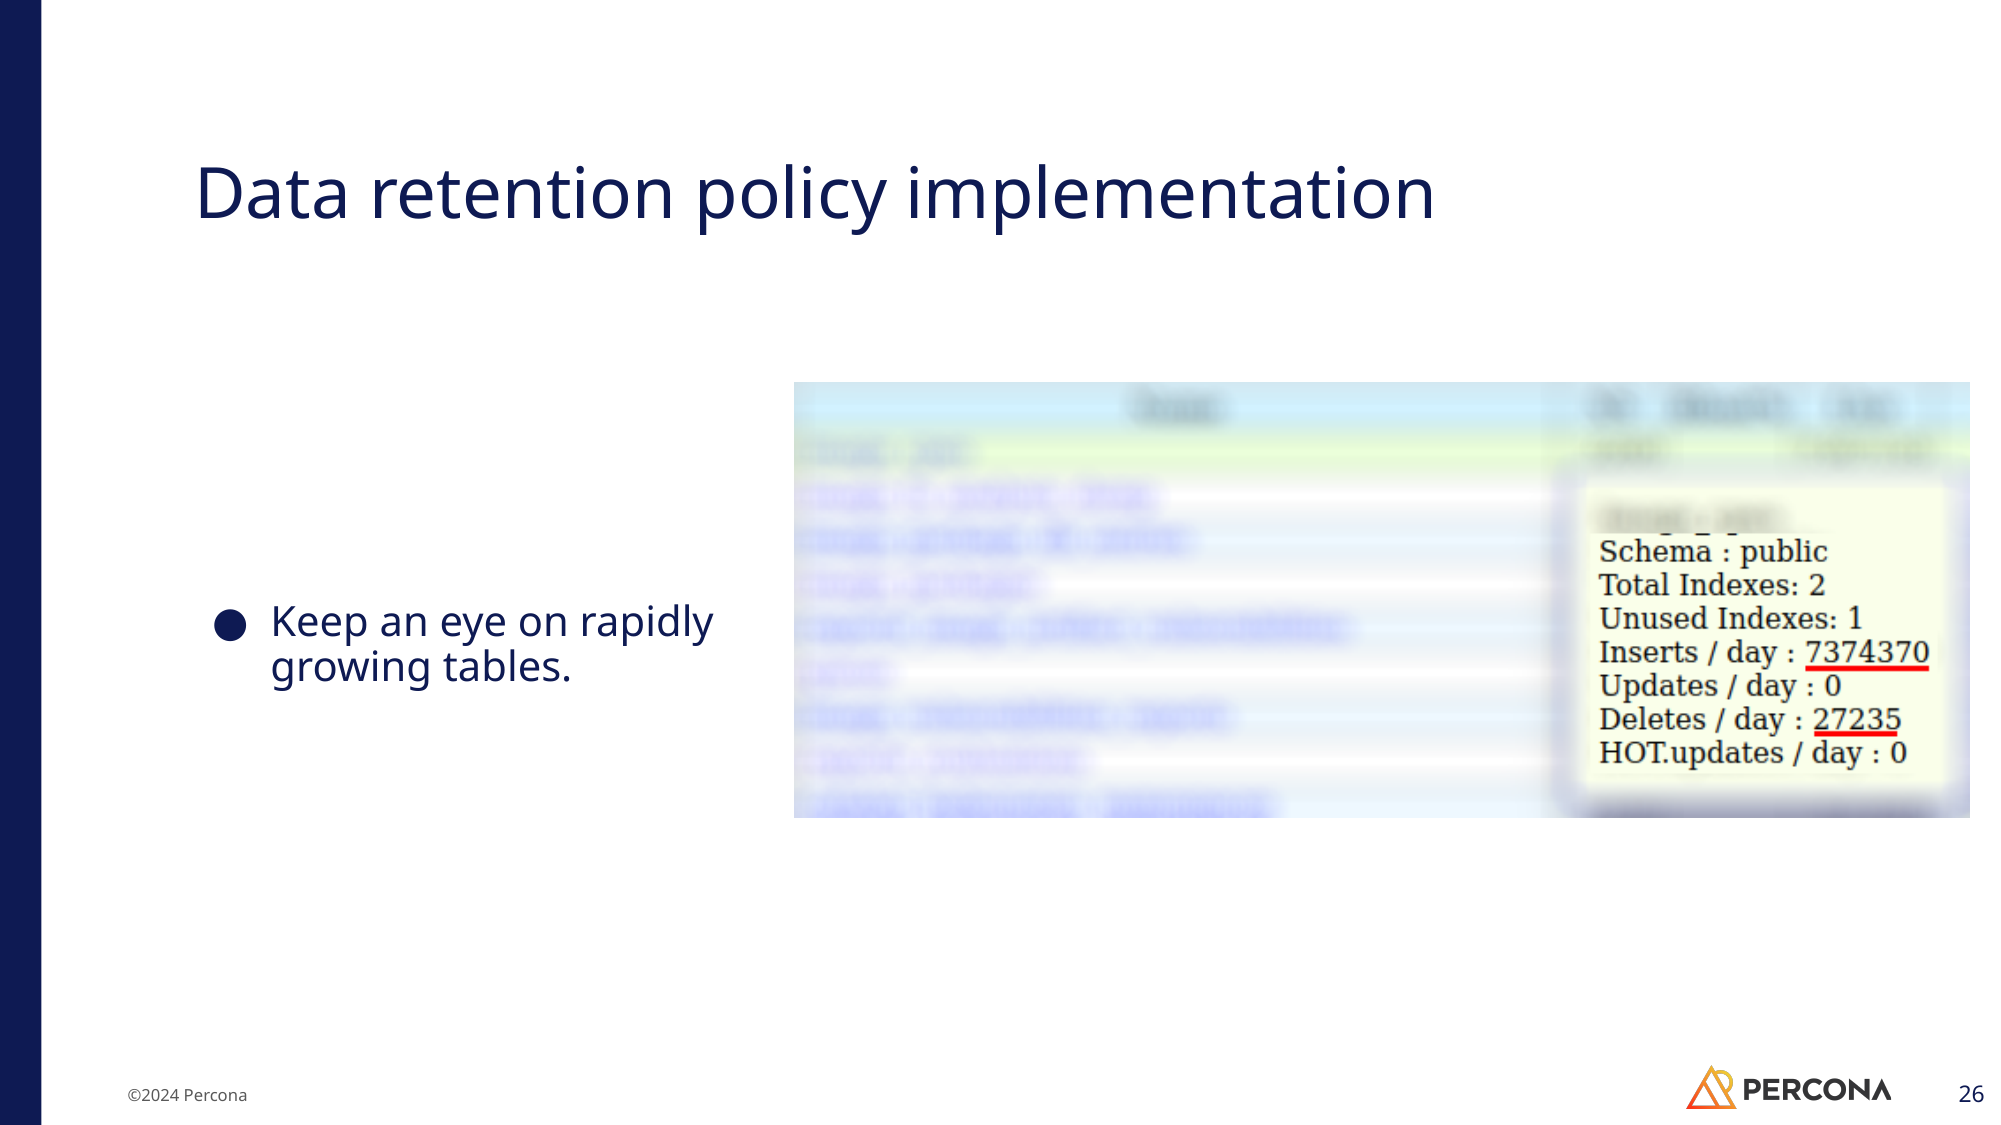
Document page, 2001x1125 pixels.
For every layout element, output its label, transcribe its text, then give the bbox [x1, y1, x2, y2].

slide_number <number> [1748, 1065, 2000, 1125]
list Keep an eye on rapidly growing tables. [180, 310, 795, 981]
picture [794, 382, 1970, 818]
title Data retention policy implementation [179, 124, 1835, 266]
picture [1686, 1065, 1748, 1109]
